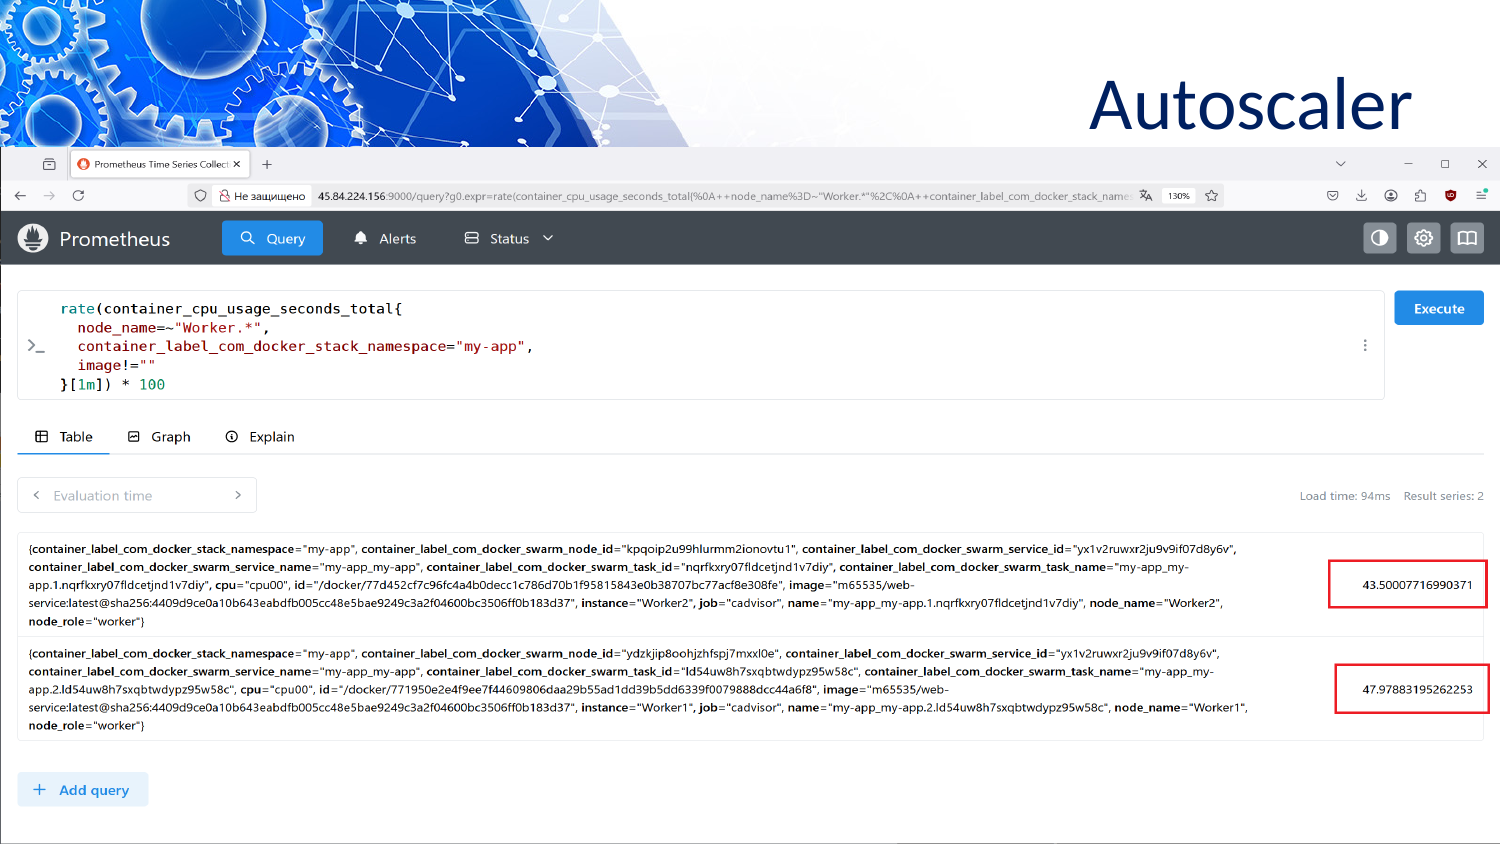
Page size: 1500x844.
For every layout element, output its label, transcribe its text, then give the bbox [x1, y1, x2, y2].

picture [0, 0, 1500, 844]
title Autoscaler [73, 36, 1429, 147]
